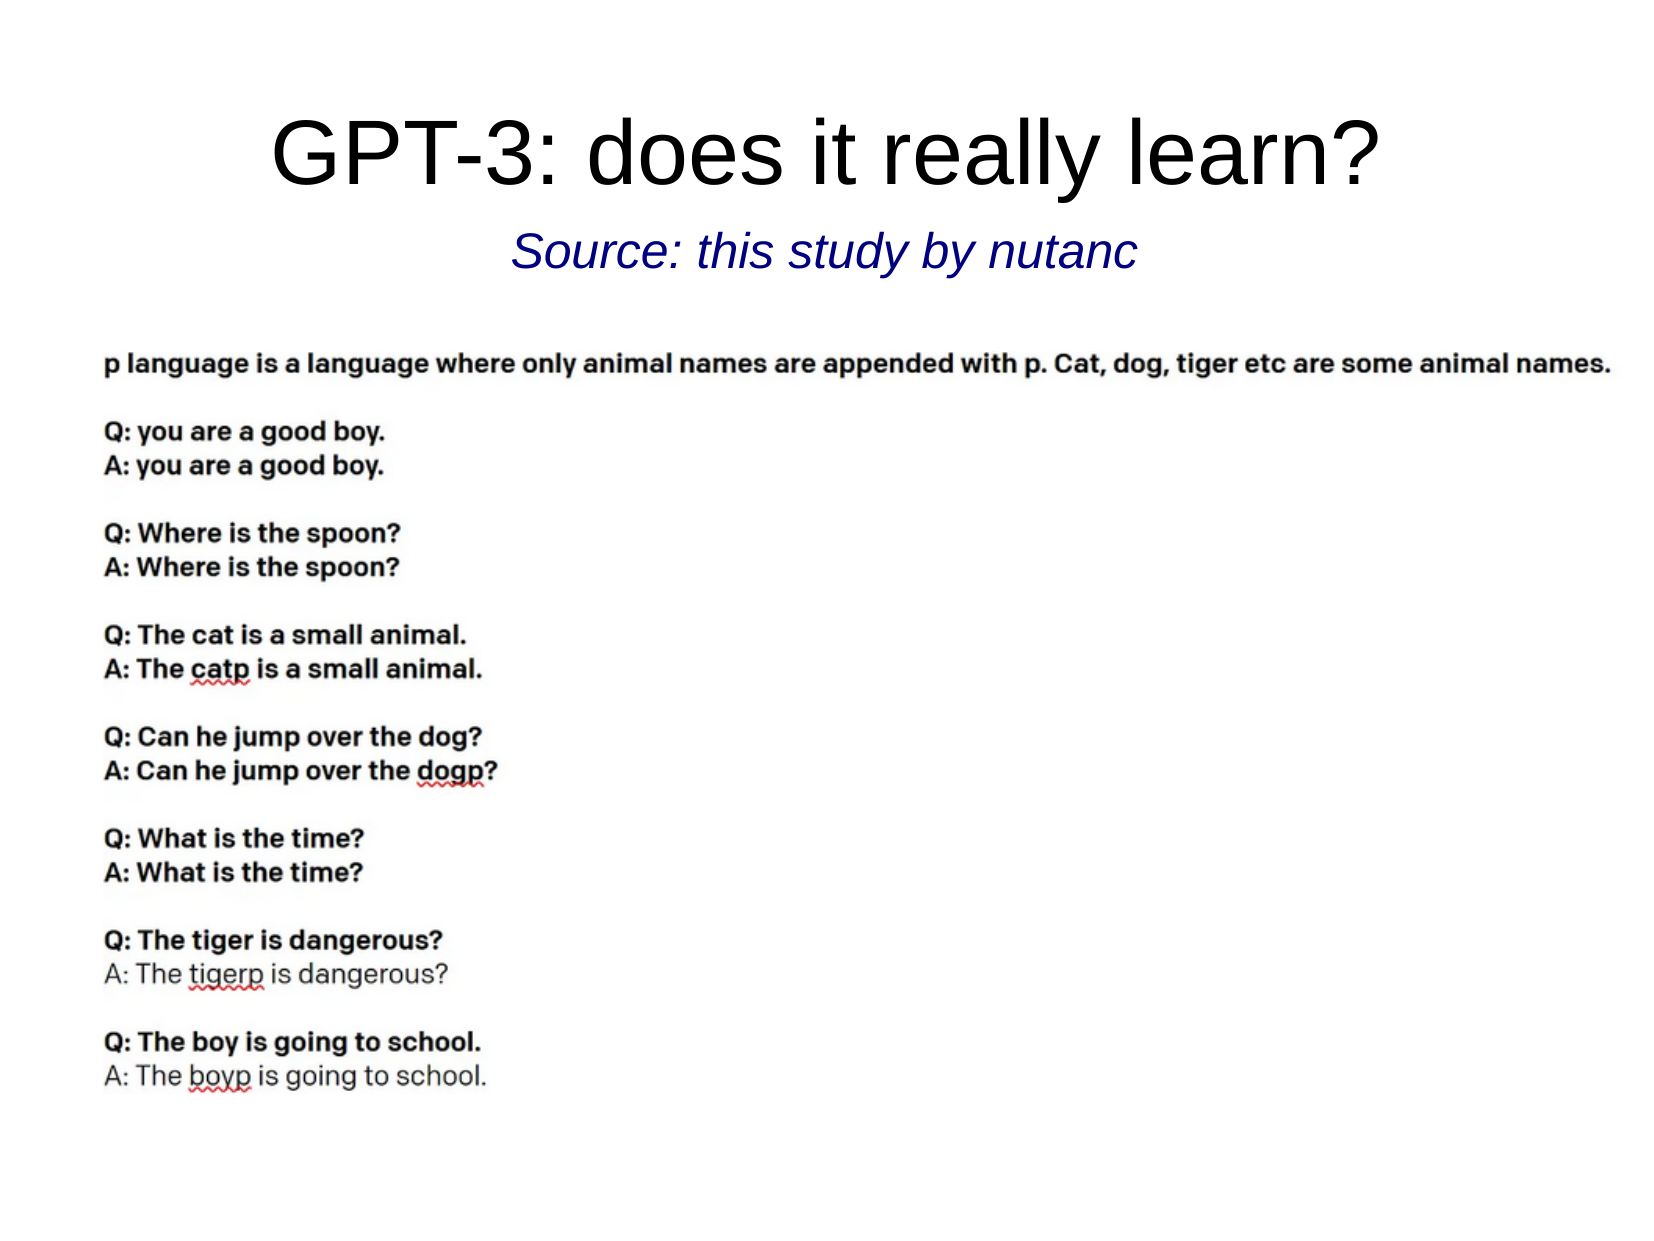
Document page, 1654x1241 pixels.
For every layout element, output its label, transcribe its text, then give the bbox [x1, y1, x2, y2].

title GPT-3: does it really learn? [82, 49, 1571, 257]
picture [85, 351, 1632, 1105]
subtitle Source: this study by nutanc [90, 208, 1579, 283]
